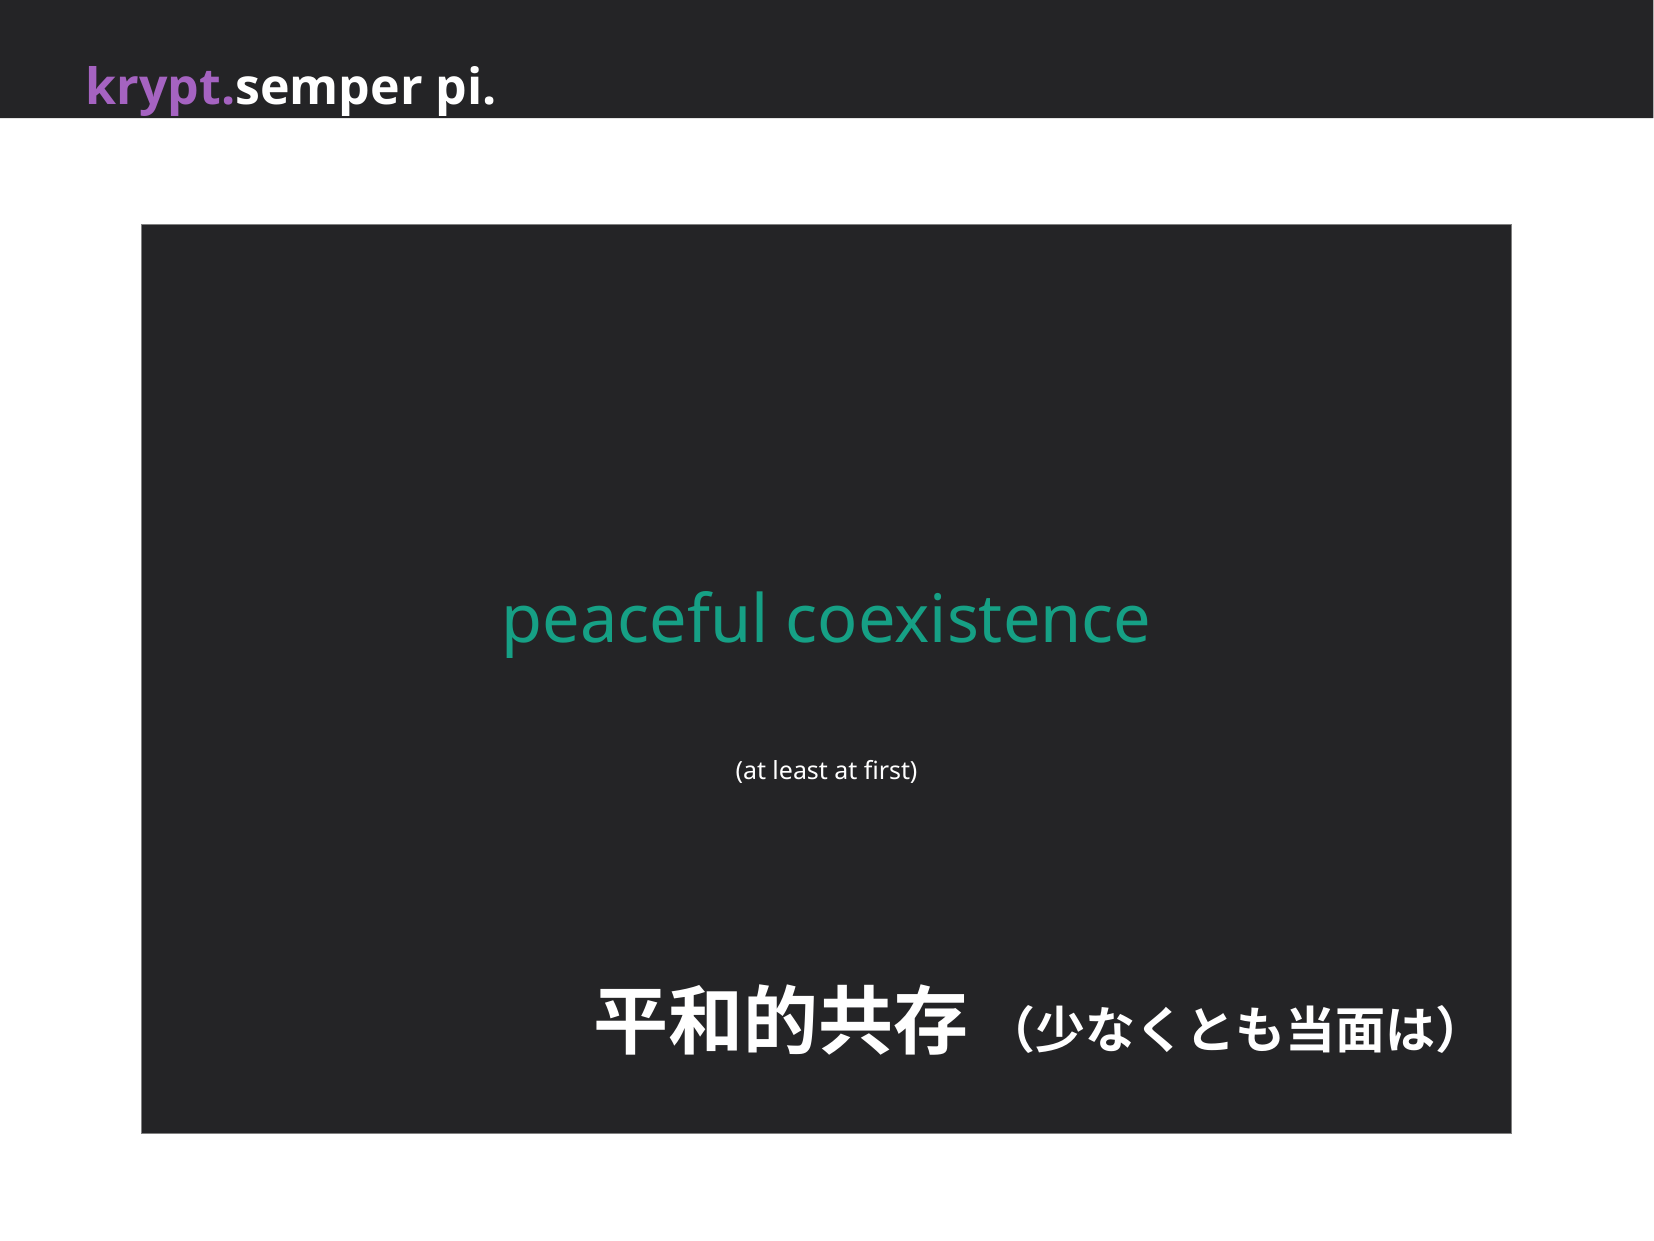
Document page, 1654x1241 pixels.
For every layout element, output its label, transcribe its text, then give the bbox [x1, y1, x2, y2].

text_box krypt.semper pi. [70, 43, 544, 119]
text_box peaceful coexistence (at least at first) [141, 224, 1512, 1134]
text_box 平和的共存 （少なくとも当面は） [153, 909, 1501, 1123]
text_box [0, 0, 1654, 119]
